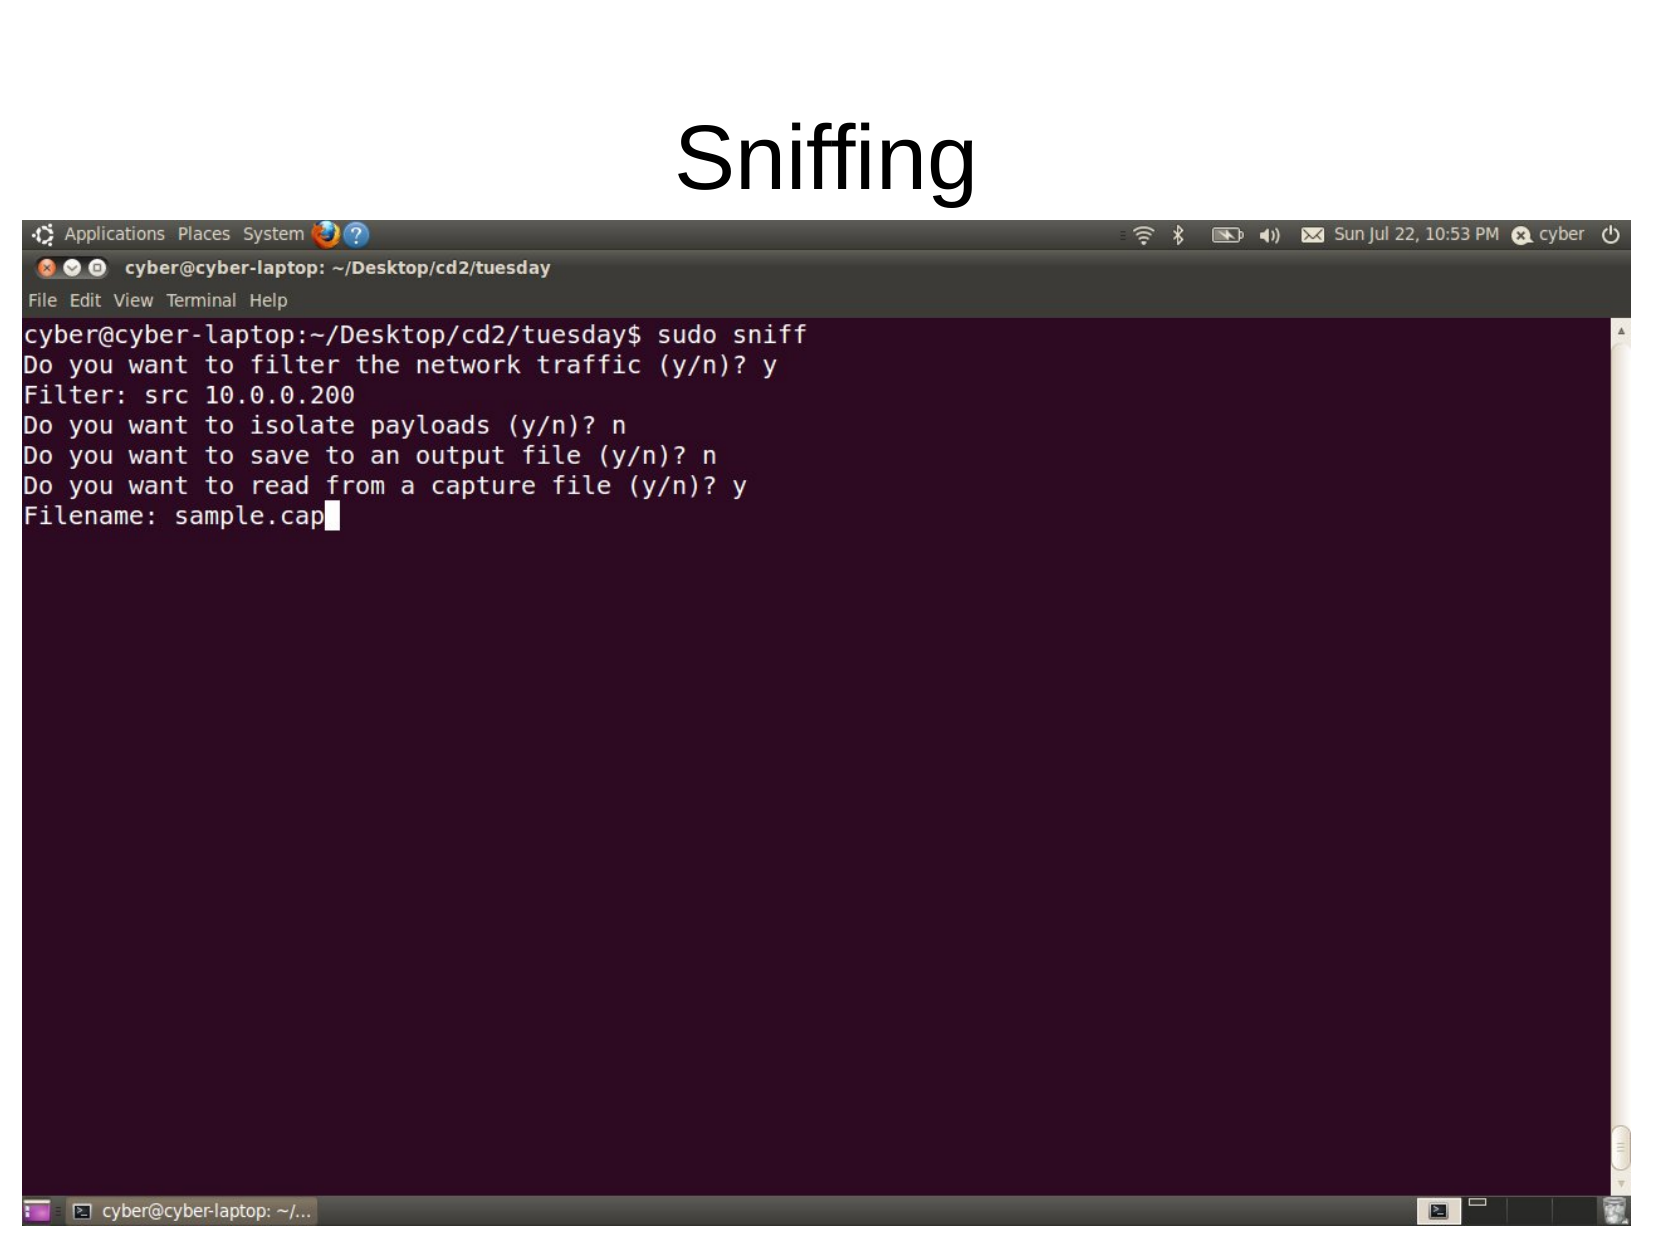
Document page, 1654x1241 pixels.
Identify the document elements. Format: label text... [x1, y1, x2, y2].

title Sniffing [82, 49, 1571, 220]
picture [22, 220, 1631, 1226]
